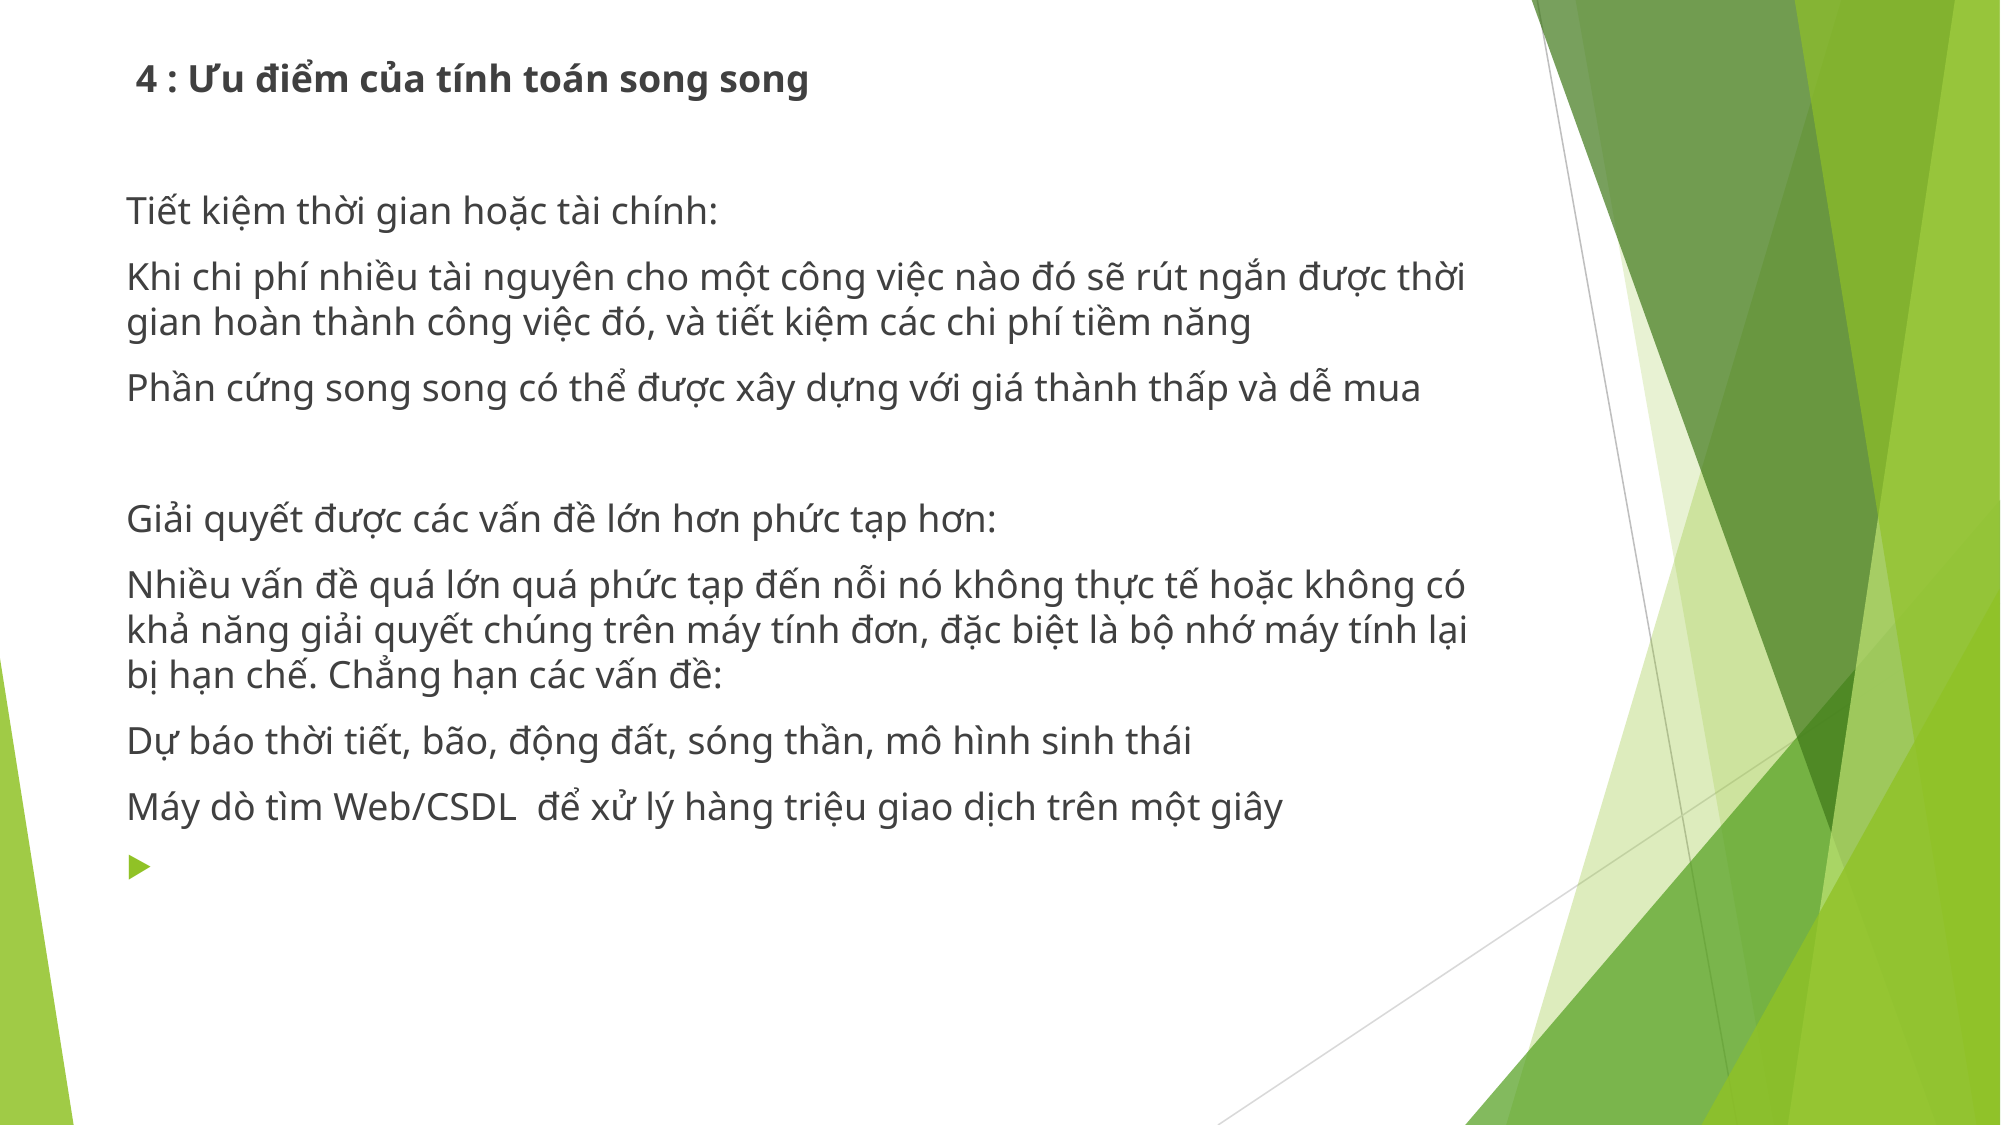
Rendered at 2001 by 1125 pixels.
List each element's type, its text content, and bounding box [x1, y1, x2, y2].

list 4 : Ưu điểm của tính toán song song Tiết kiệm thời gian hoặc tài chính: Khi chi phí nhiều tài nguyên cho một công việc nào đó sẽ rút ngắn được thời gian hoàn thành công việc đó, và tiết kiệm các chi phí tiềm năng Phần cứng song song có thể được xây dựng với giá thành thấp và dễ mua Giải quyết được các vấn đề lớn hơn phức tạp hơn: Nhiều vấn đề quá lớn quá phức tạp đến nỗi nó không thực tế hoặc không có khả năng giải quyết chúng trên máy tính đơn, đặc biệt là bộ nhớ máy tính lại bị hạn chế. Chẳng hạn các vấn đề: Dự báo thời tiết, bão, động đất, sóng thần, mô hình sinh thái Máy dò tìm Web/CSDL để xử lý hàng triệu giao dịch trên một giây [111, 47, 1522, 992]
